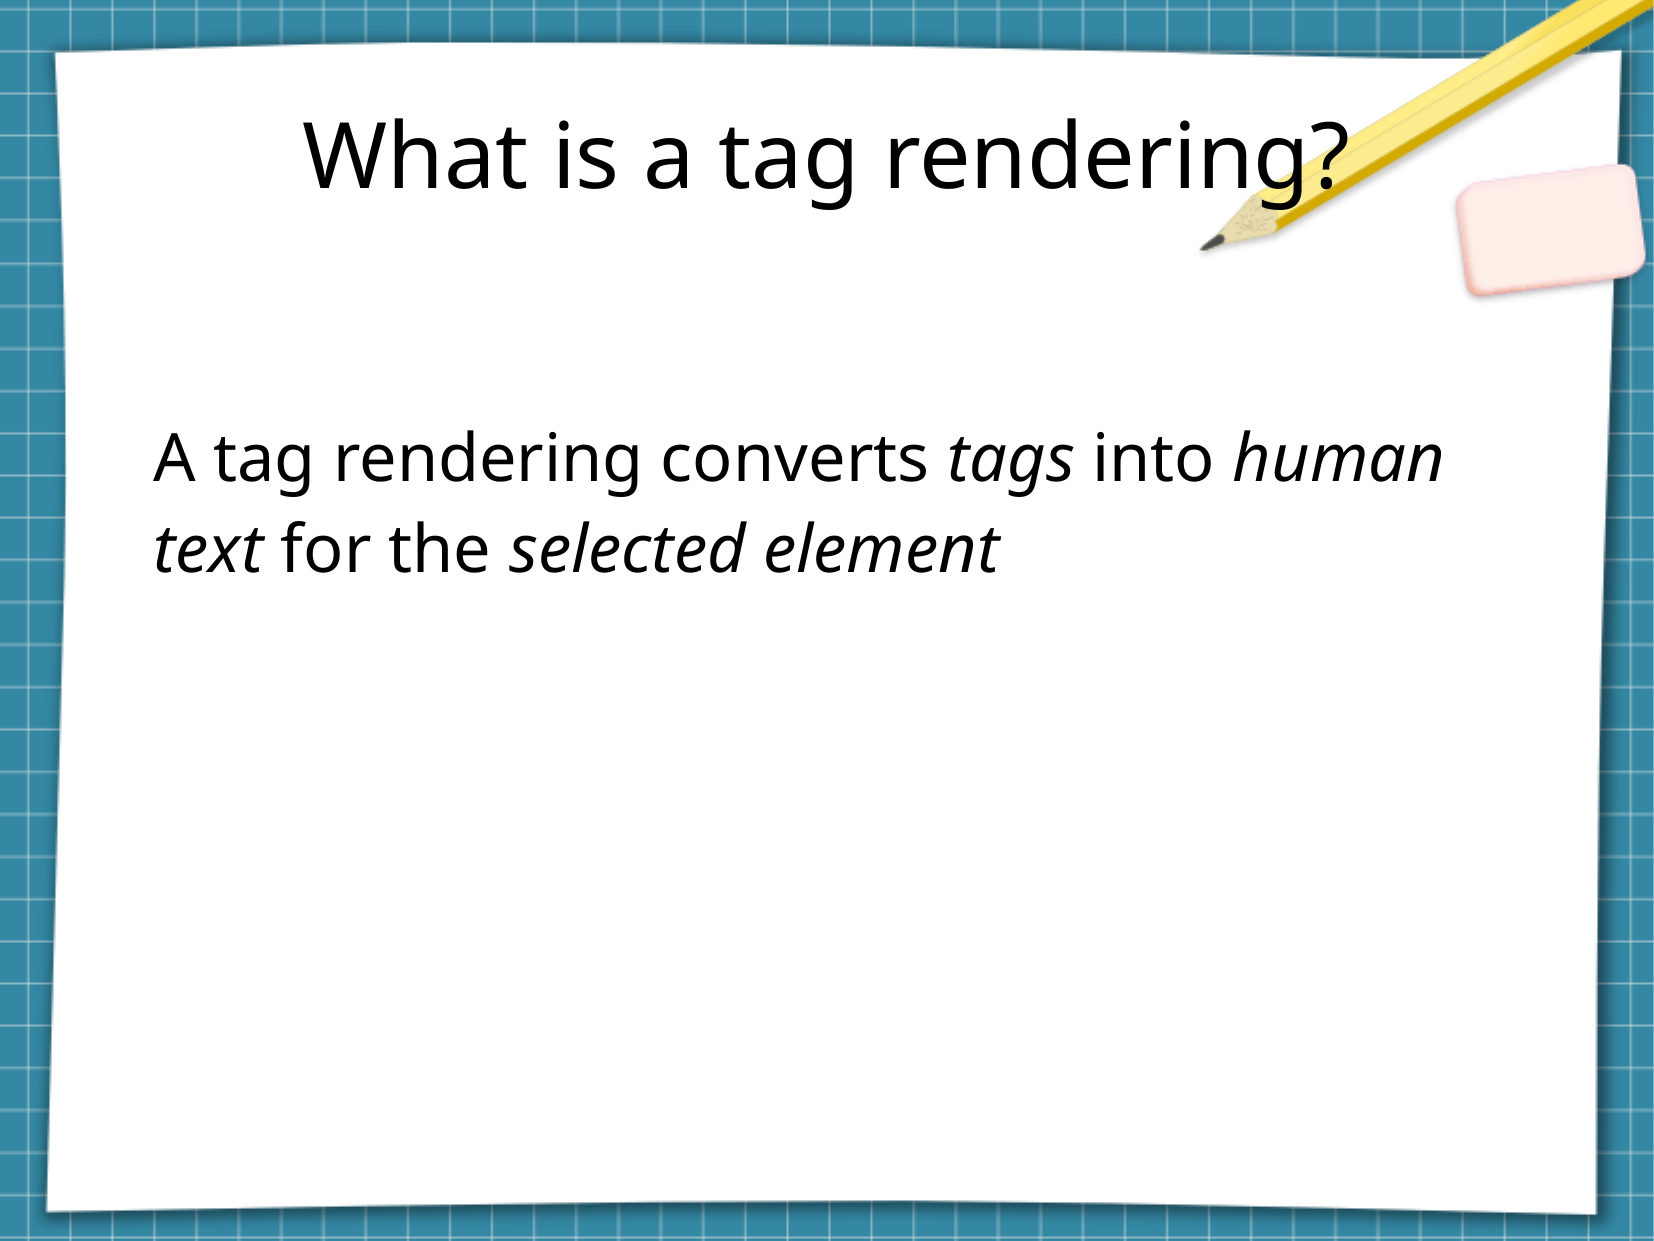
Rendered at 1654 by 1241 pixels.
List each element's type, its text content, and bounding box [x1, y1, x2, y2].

list A tag rendering converts tags into human text for the selected element [82, 290, 1571, 1010]
title What is a tag rendering? [82, 49, 1571, 257]
picture [0, 0, 1654, 1241]
